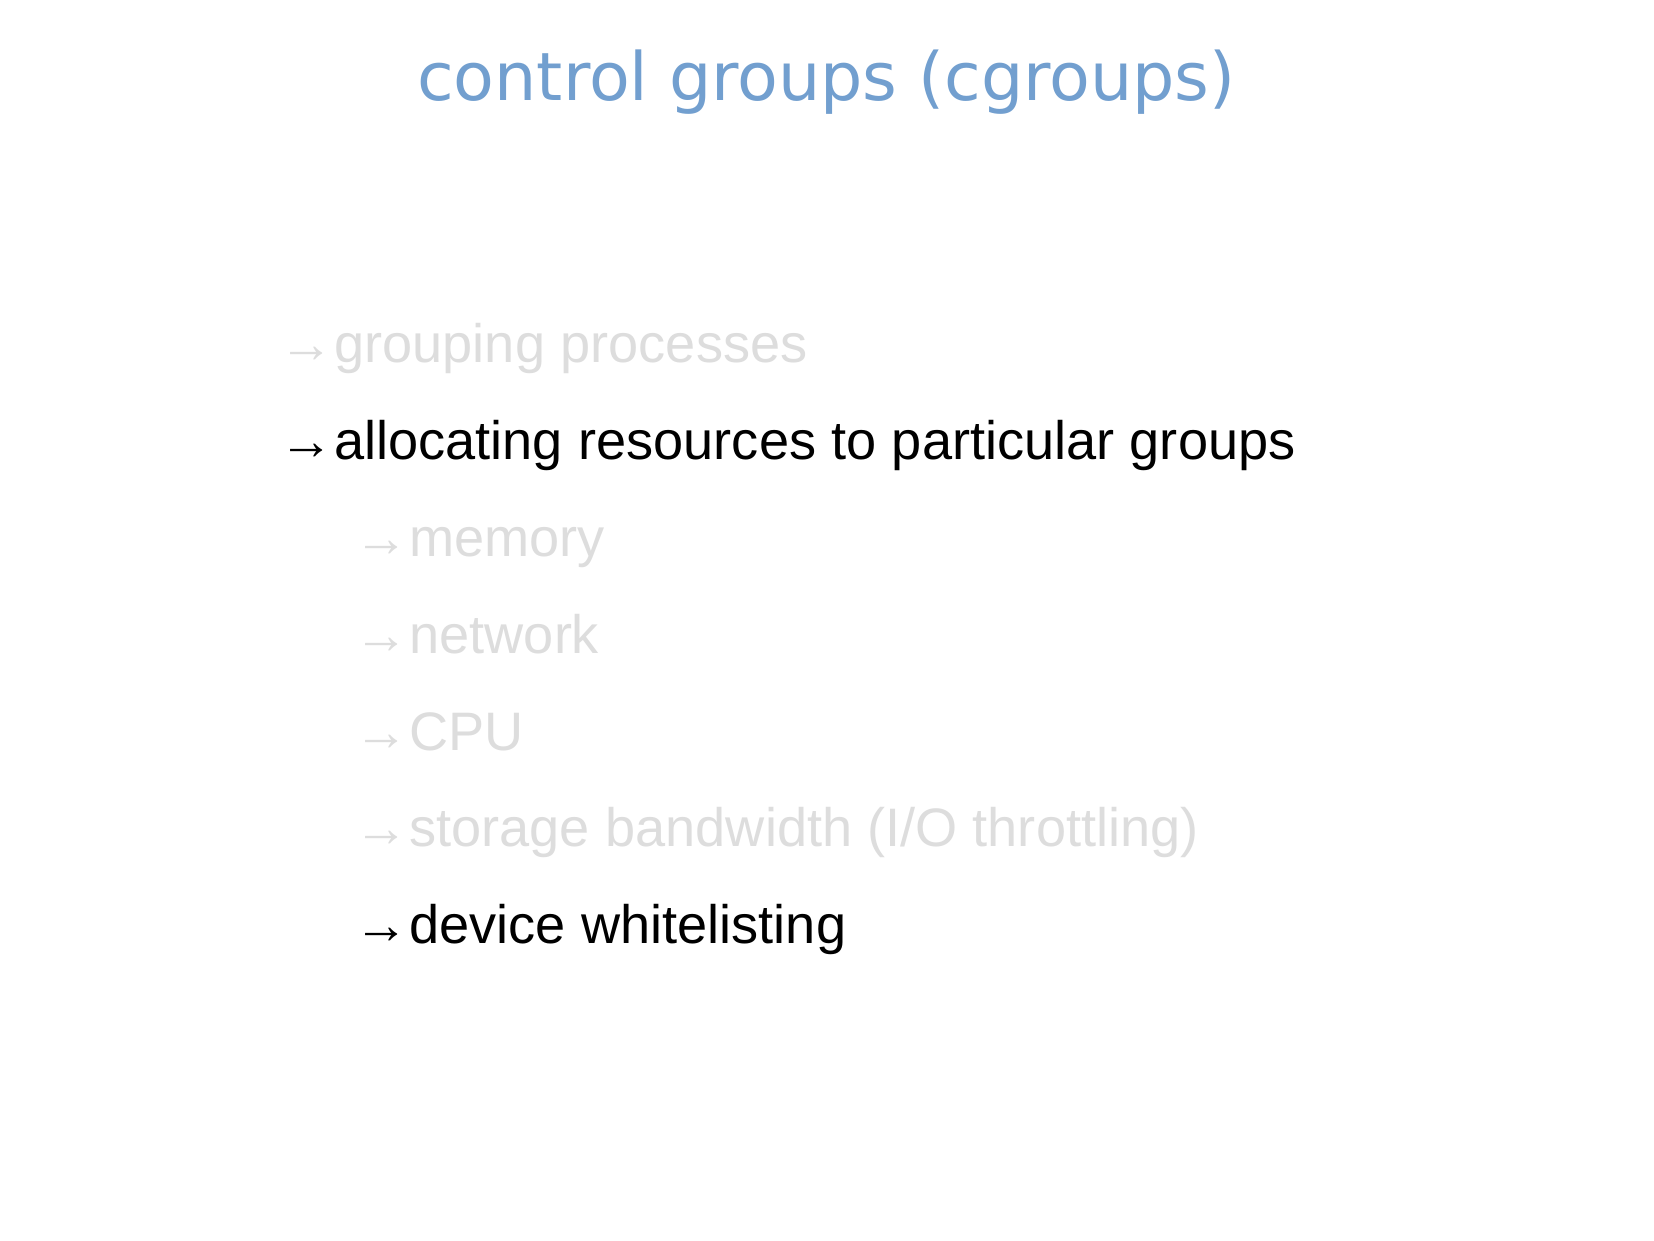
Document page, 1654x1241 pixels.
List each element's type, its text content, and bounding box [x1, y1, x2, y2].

text_box →grouping processes →allocating resources to particular groups →memory →network →CPU →storage bandwidth (I/O throttling) →device whitelisting [265, 276, 1389, 964]
text_box control groups (cgroups) [402, 31, 1252, 124]
